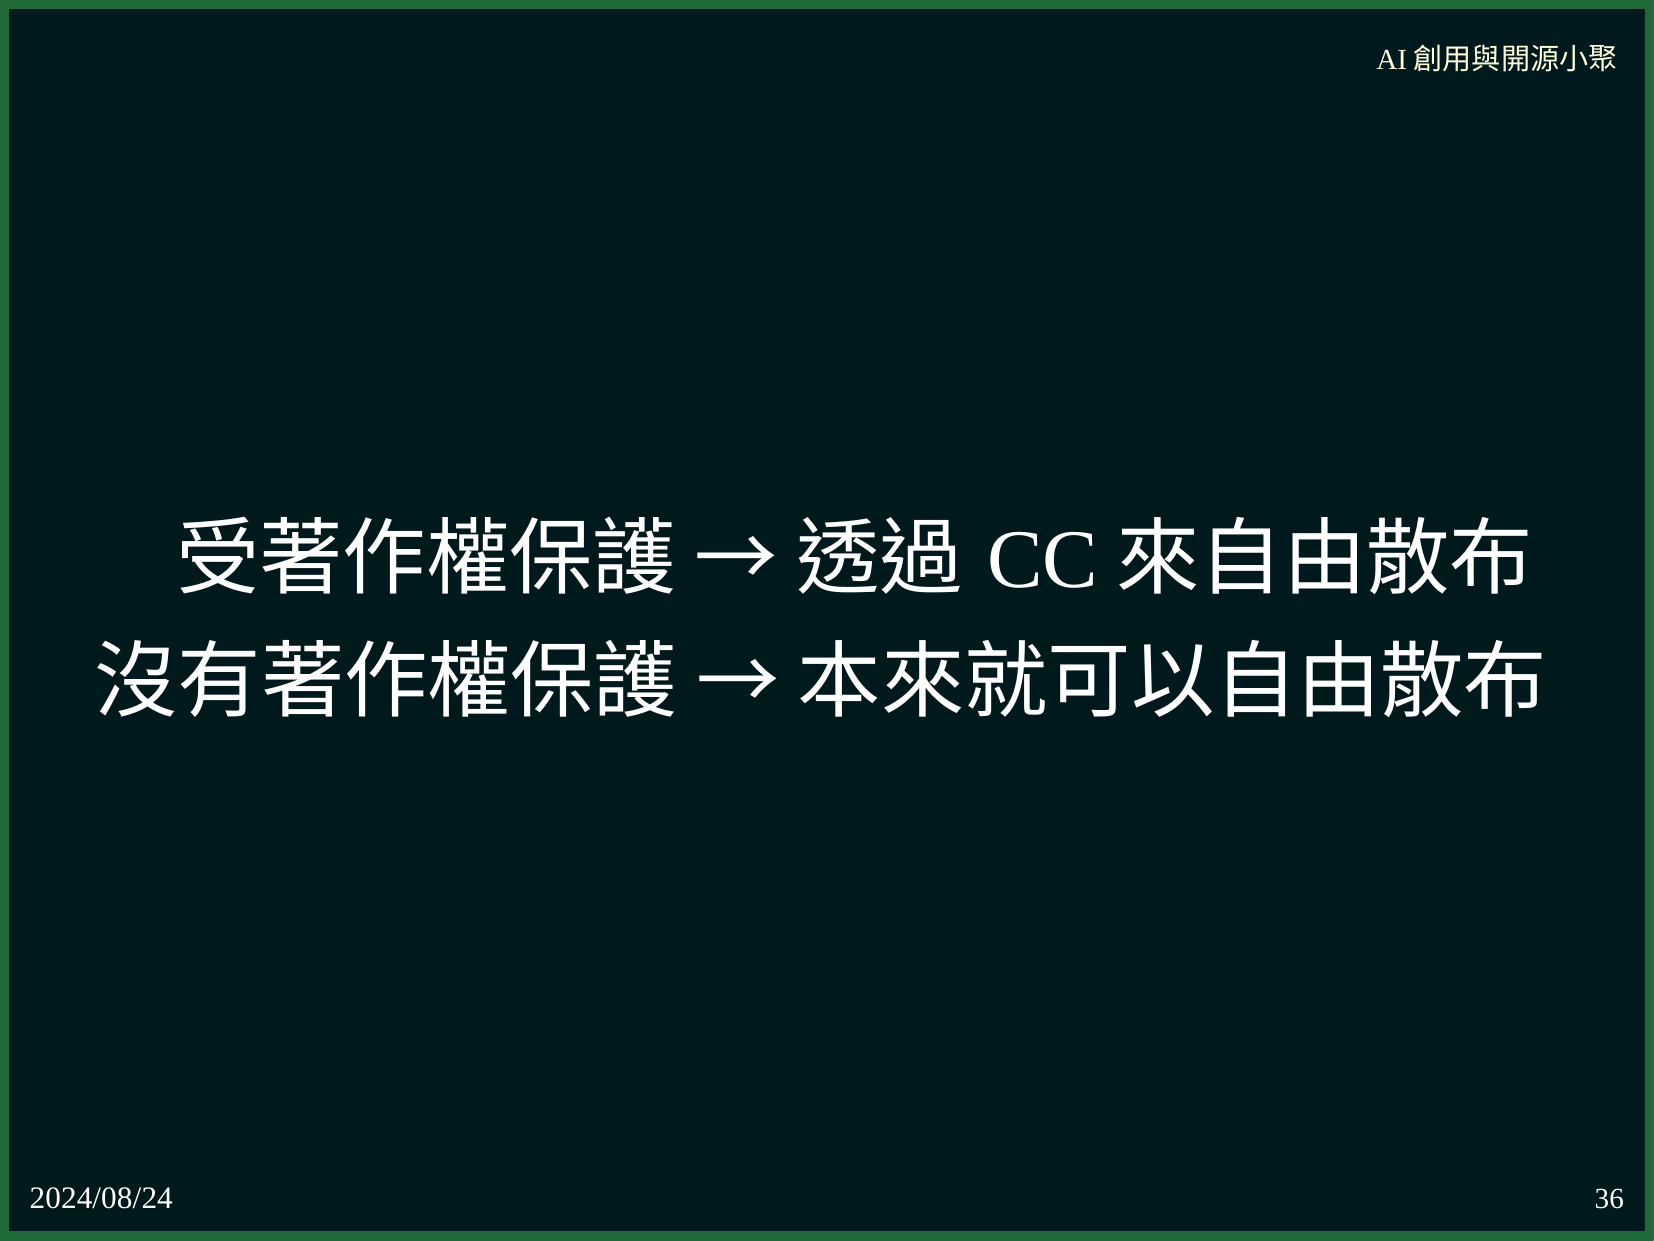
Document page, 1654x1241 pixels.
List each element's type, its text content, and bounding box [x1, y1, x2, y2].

title 受著作權保護 → 透過CC來自由散布 沒有著作權保護 → 本來就可以自由散布 [76, 140, 1565, 1076]
